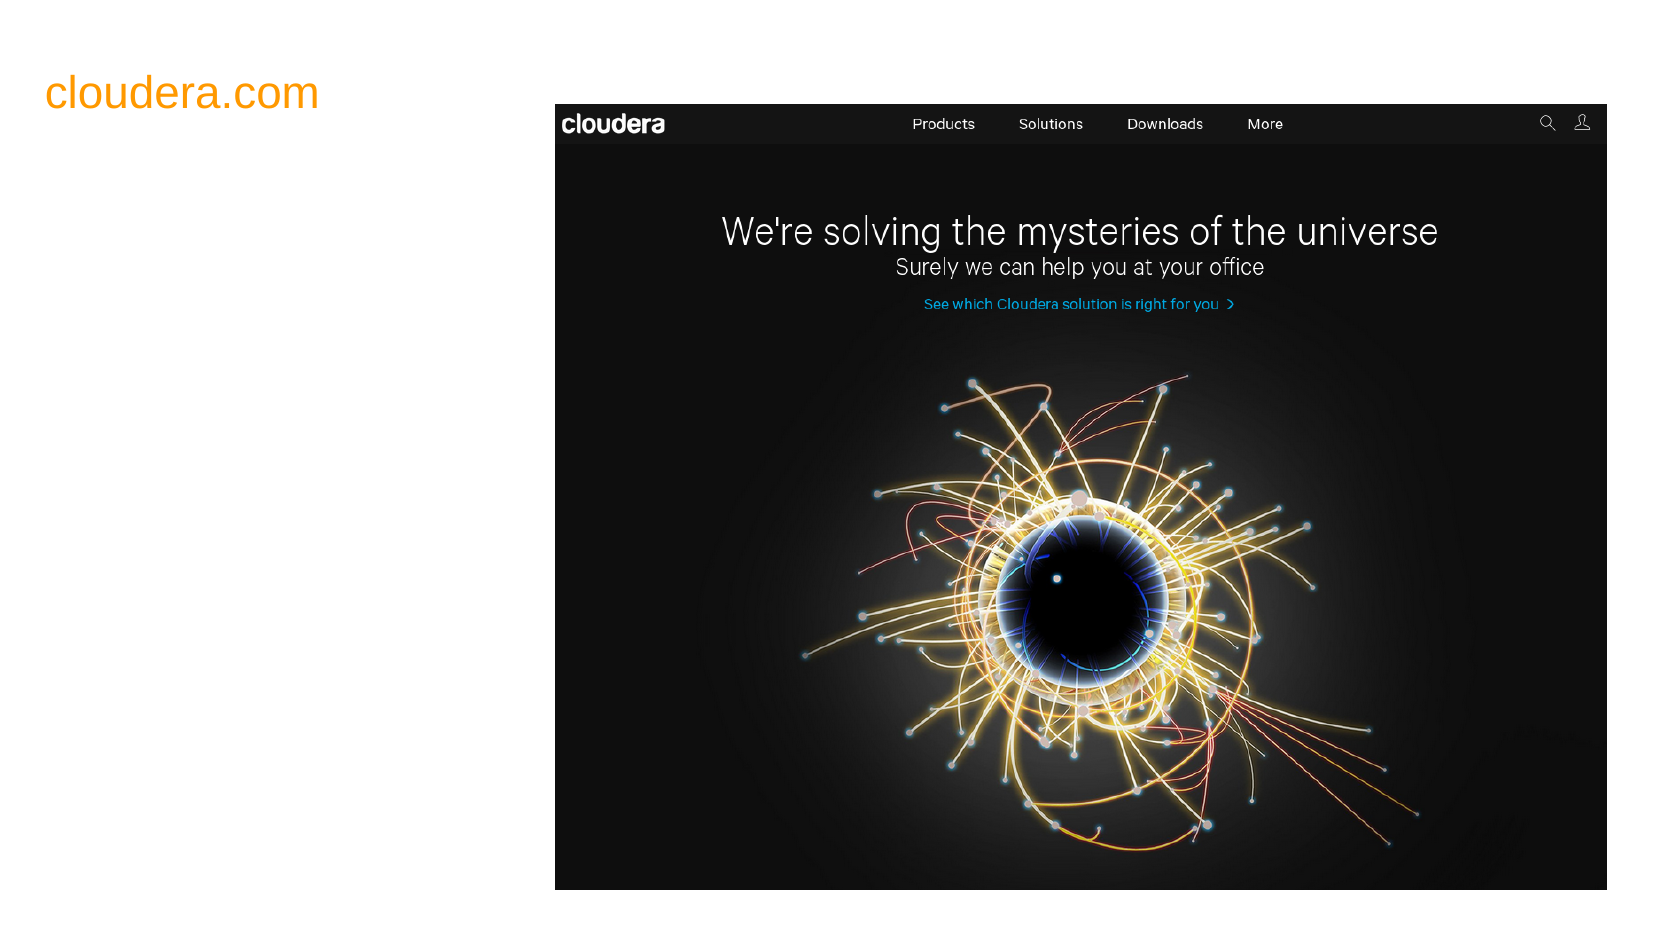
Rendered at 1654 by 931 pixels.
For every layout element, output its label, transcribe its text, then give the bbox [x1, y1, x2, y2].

picture [555, 104, 1607, 890]
text_box cloudera.com [30, 60, 1441, 127]
